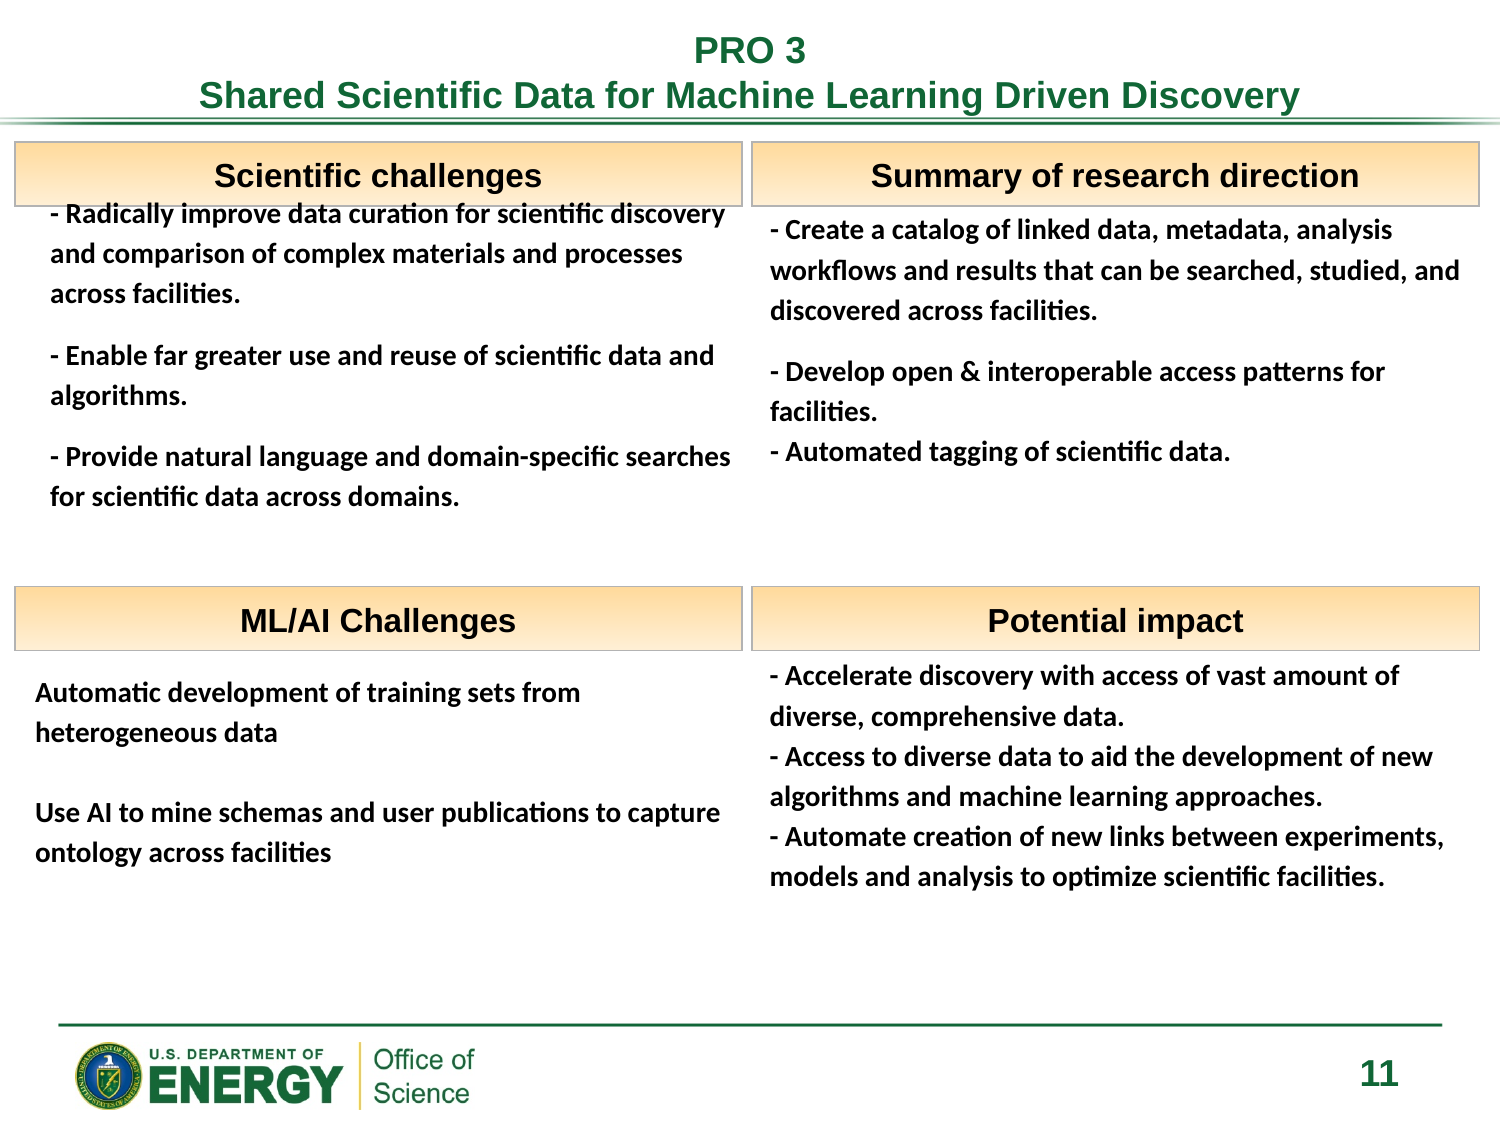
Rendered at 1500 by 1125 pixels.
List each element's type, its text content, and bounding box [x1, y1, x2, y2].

text_box - Radically improve data curation for scientific discovery and comparison of complex materials and processes across facilities. - Enable far greater use and reuse of scientific data and algorithms. - Provide natural language and domain-specific searches for scientific data across domains. [35, 181, 753, 572]
picture [0, 143, 1500, 1125]
text_box Automatic development of training sets from heterogeneous data Use AI to mine schemas and user publications to capture ontology across facilities [20, 660, 746, 1026]
picture [743, 143, 751, 181]
text_box ML/AI Challenges [14, 586, 743, 651]
text_box Scientific challenges [14, 143, 743, 207]
text_box <number> [1344, 1051, 1443, 1102]
text_box Potential impact [752, 586, 1480, 651]
title PRO 3 Shared Scientific Data for Machine Learning Driven Discovery [0, 0, 1500, 143]
text_box - Accelerate discovery with access of vast amount of diverse, comprehensive data. - Access to diverse data to aid the development of new algorithms and machine learning approaches. - Automate creation of new links between experiments, models and analysis to optimize scientific facilities. [754, 644, 1480, 1051]
text_box Summary of research direction [751, 143, 1480, 207]
text_box - Create a catalog of linked data, metadata, analysis workflows and results that can be searched, studied, and discovered across facilities. - Develop open & interoperable access patterns for facilities. - Automated tagging of scientific data. [754, 198, 1477, 564]
